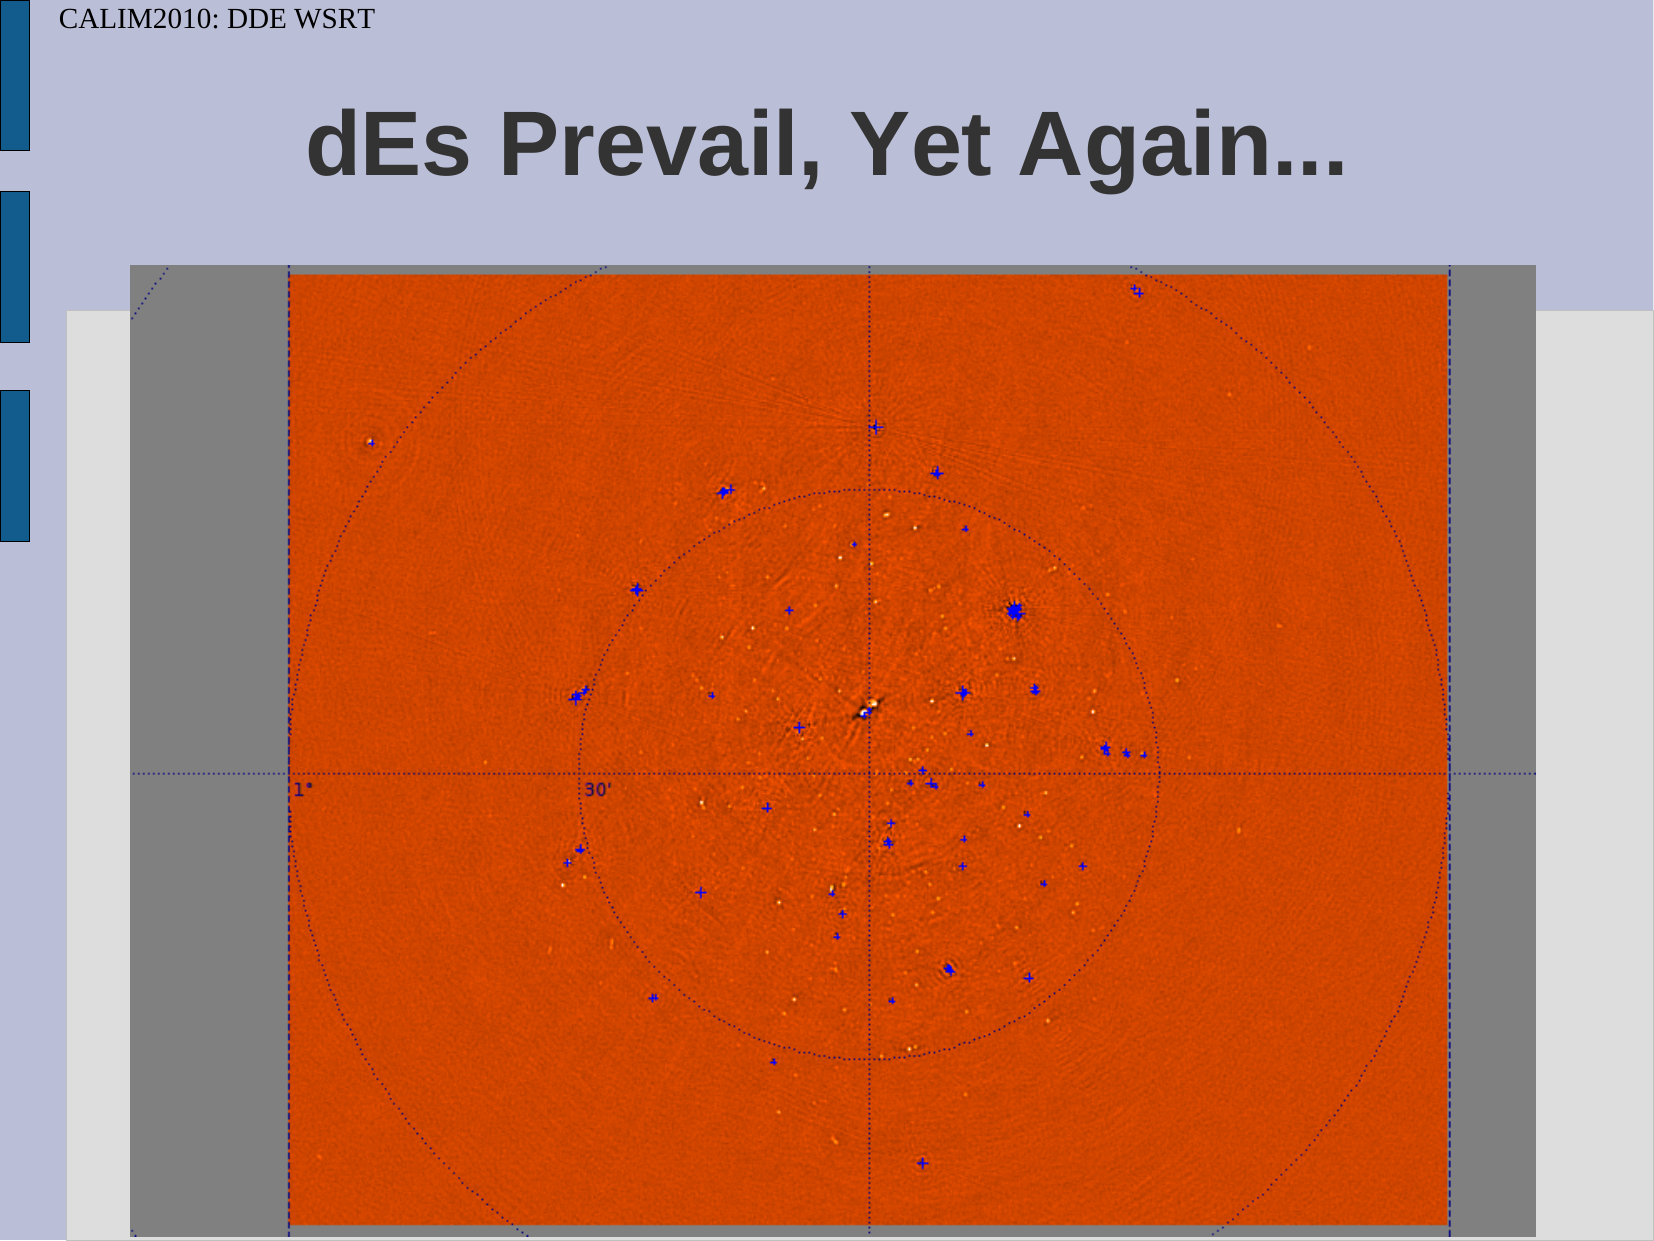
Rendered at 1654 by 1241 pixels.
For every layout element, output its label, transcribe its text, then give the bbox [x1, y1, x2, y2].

picture [130, 265, 1536, 1237]
title dEs Prevail, Yet Again... [121, 92, 1534, 298]
